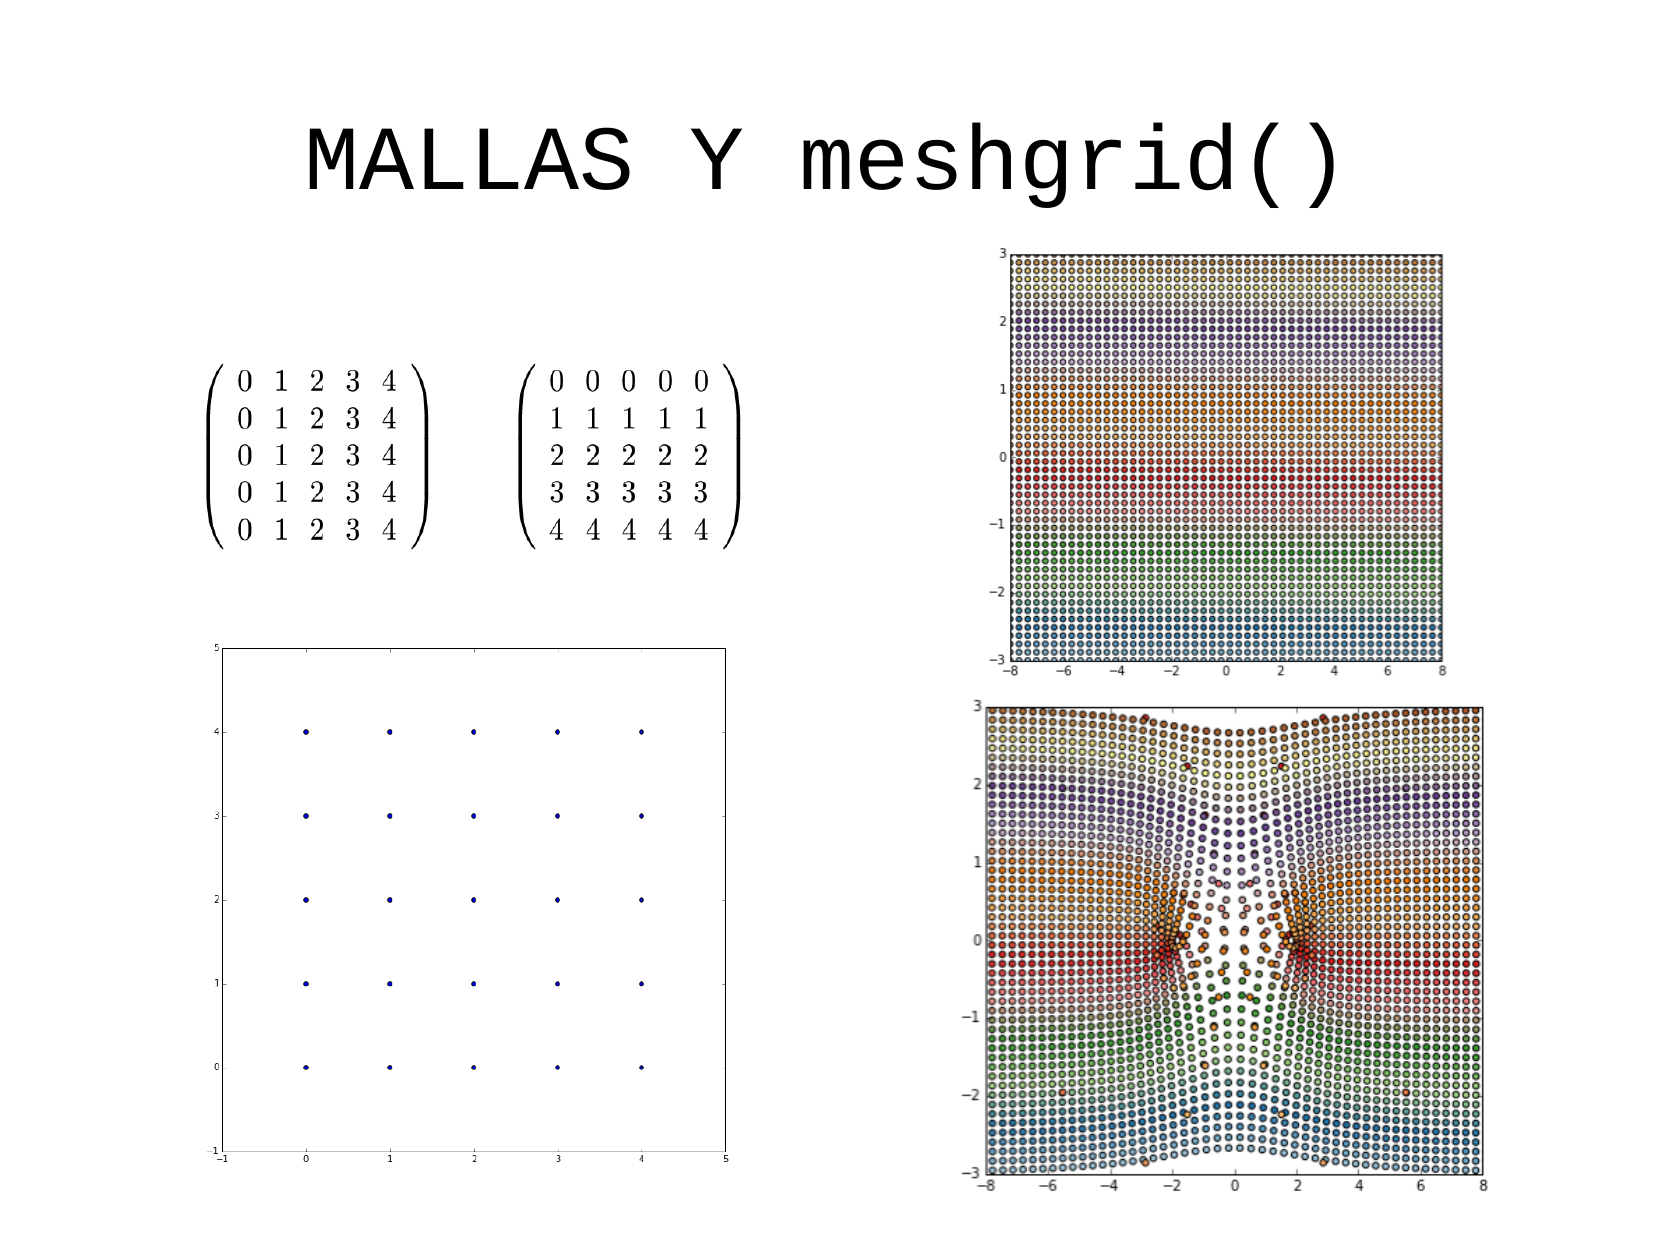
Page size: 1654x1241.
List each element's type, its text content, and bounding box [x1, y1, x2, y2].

picture [956, 241, 1499, 1205]
title MALLAS Y meshgrid() [82, 49, 1571, 257]
picture [187, 342, 756, 573]
picture [200, 637, 733, 1170]
